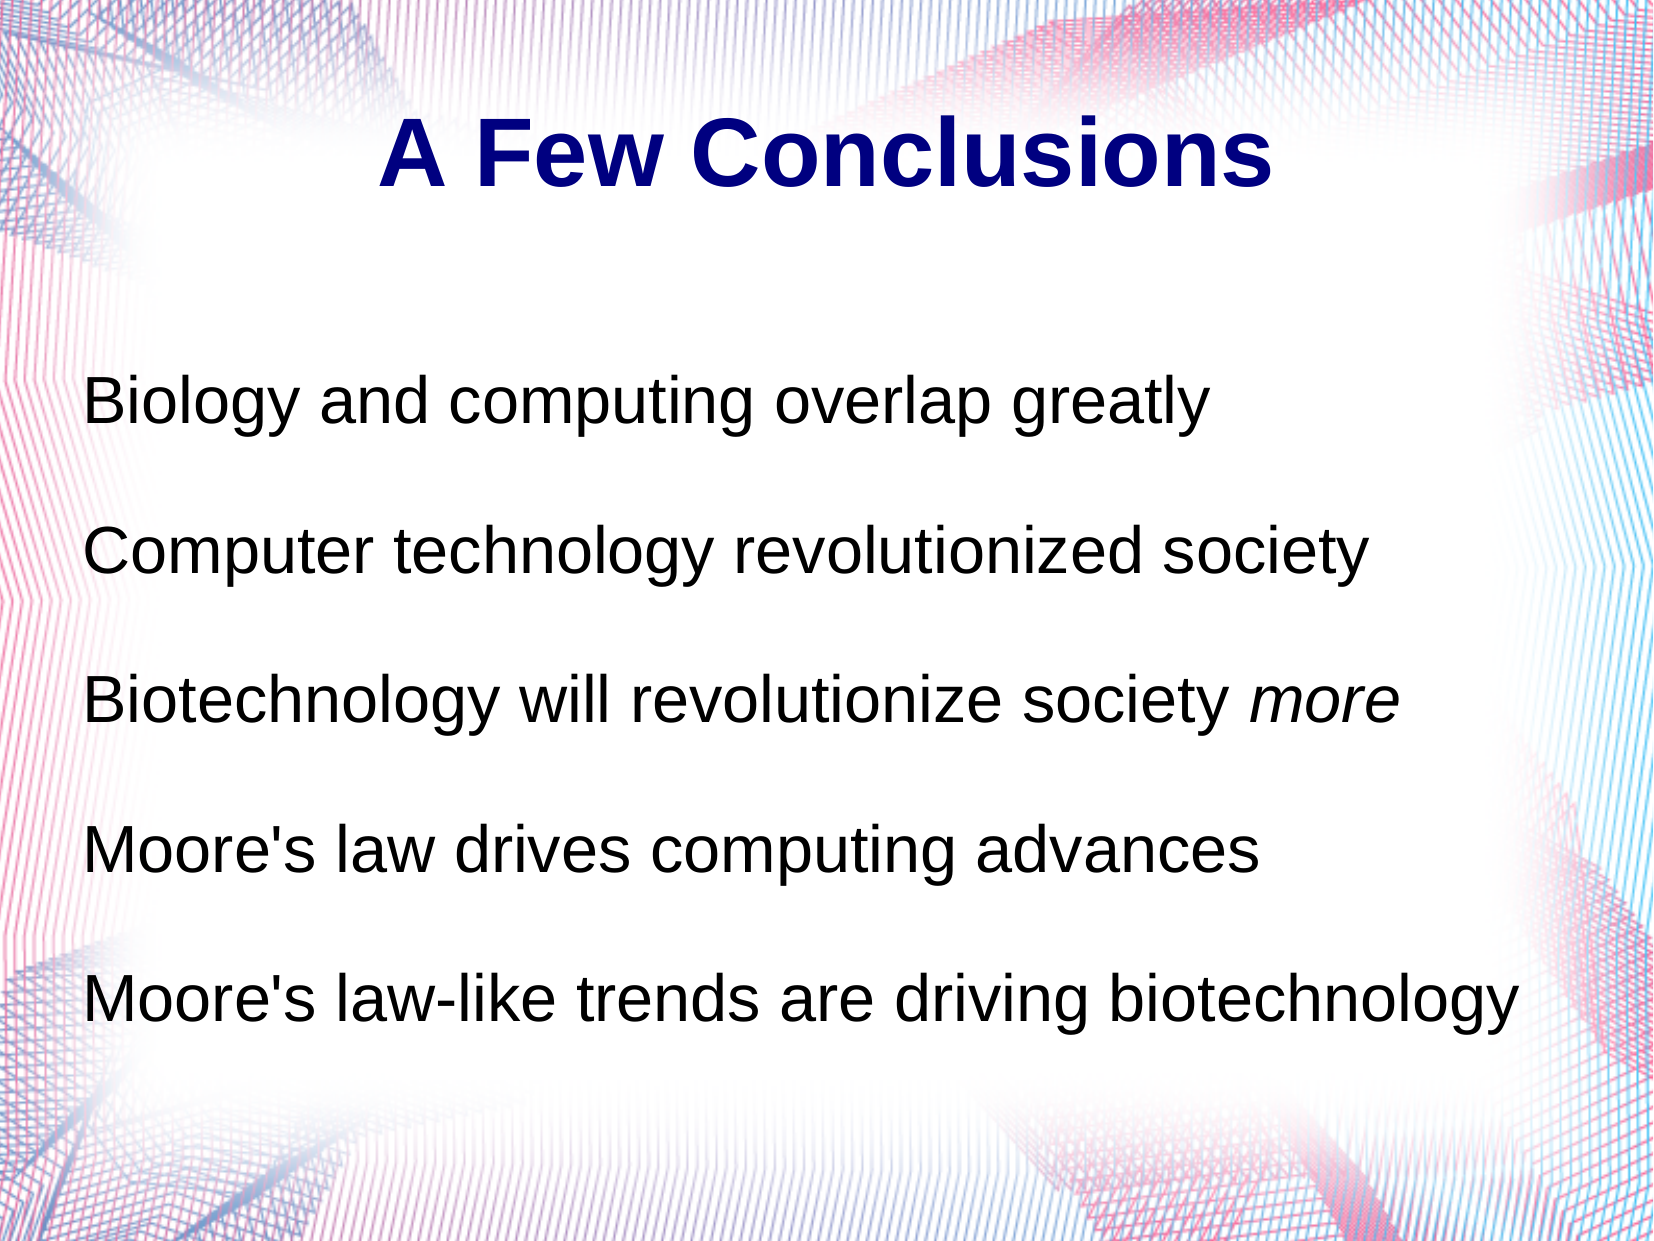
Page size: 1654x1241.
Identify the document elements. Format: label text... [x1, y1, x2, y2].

title A Few Conclusions [82, 49, 1571, 257]
picture [0, 0, 1654, 1241]
subtitle Biology and computing overlap greatly Computer technology revolutionized society Biotechnology will revolutionize society more Moore's law drives computing advances Moore's law-like trends are driving biotechnology [82, 290, 1571, 1109]
